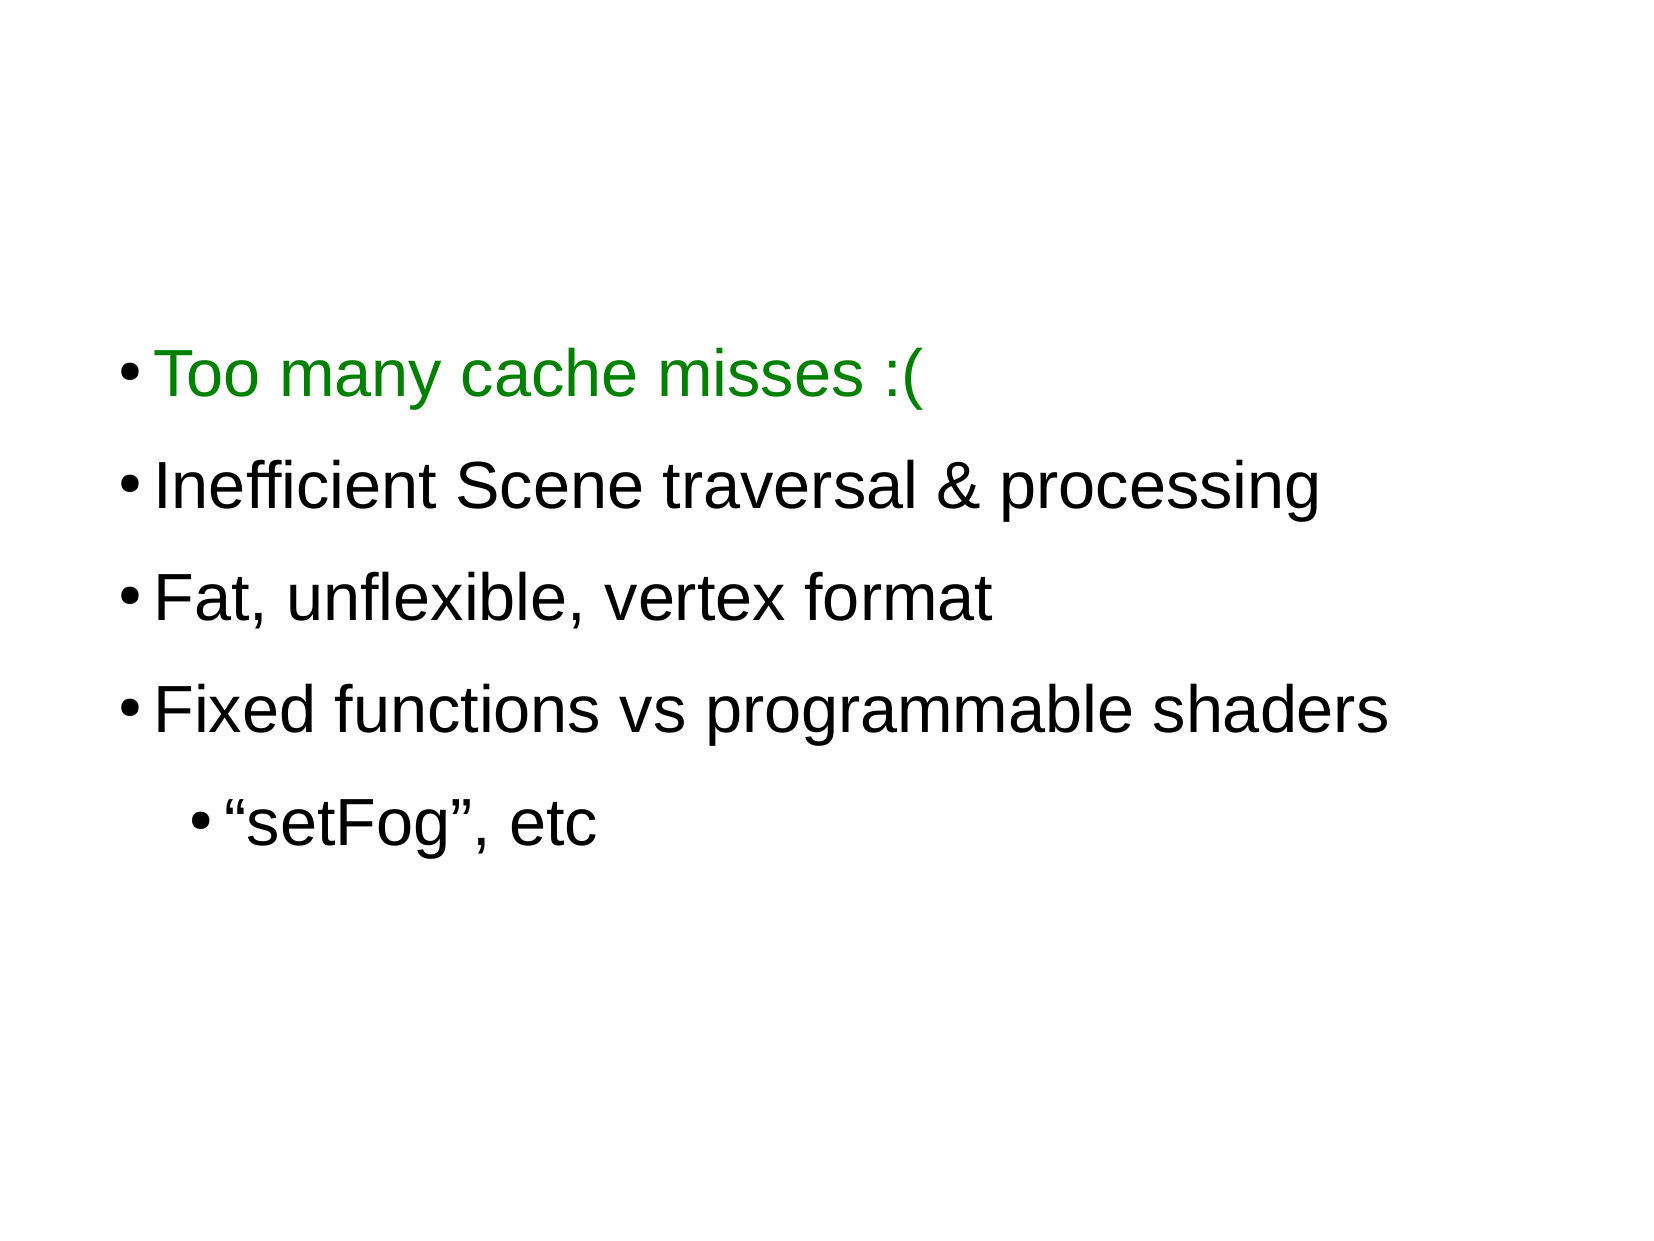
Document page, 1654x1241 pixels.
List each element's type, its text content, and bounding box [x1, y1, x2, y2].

subtitle Too many cache misses :( Inefficient Scene traversal & processing Fat, unflexible, vertex format Fixed functions vs programmable shaders “setFog”, etc [82, 49, 1571, 1109]
